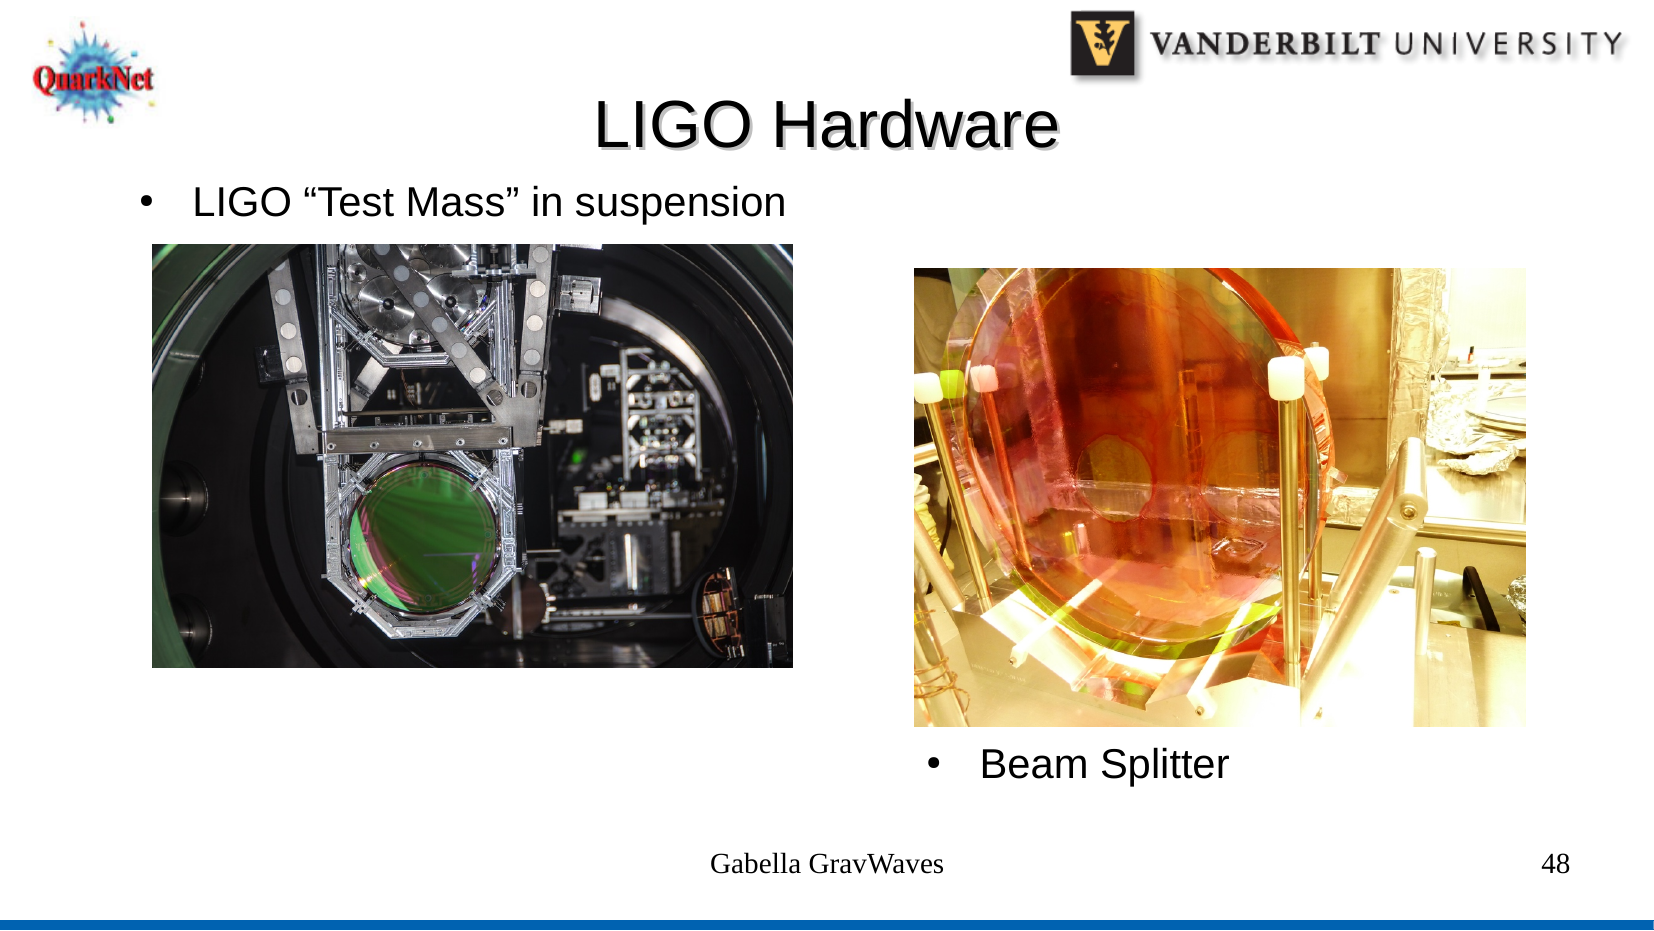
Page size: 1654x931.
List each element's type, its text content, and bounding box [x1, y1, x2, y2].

title LIGO Hardware [121, 77, 1534, 172]
list LIGO “Test Mass” in suspension [121, 178, 1534, 303]
list Beam Splitter [908, 740, 1523, 810]
picture [914, 268, 1526, 727]
picture [152, 244, 793, 668]
picture [1067, 8, 1637, 91]
picture [19, 16, 166, 135]
